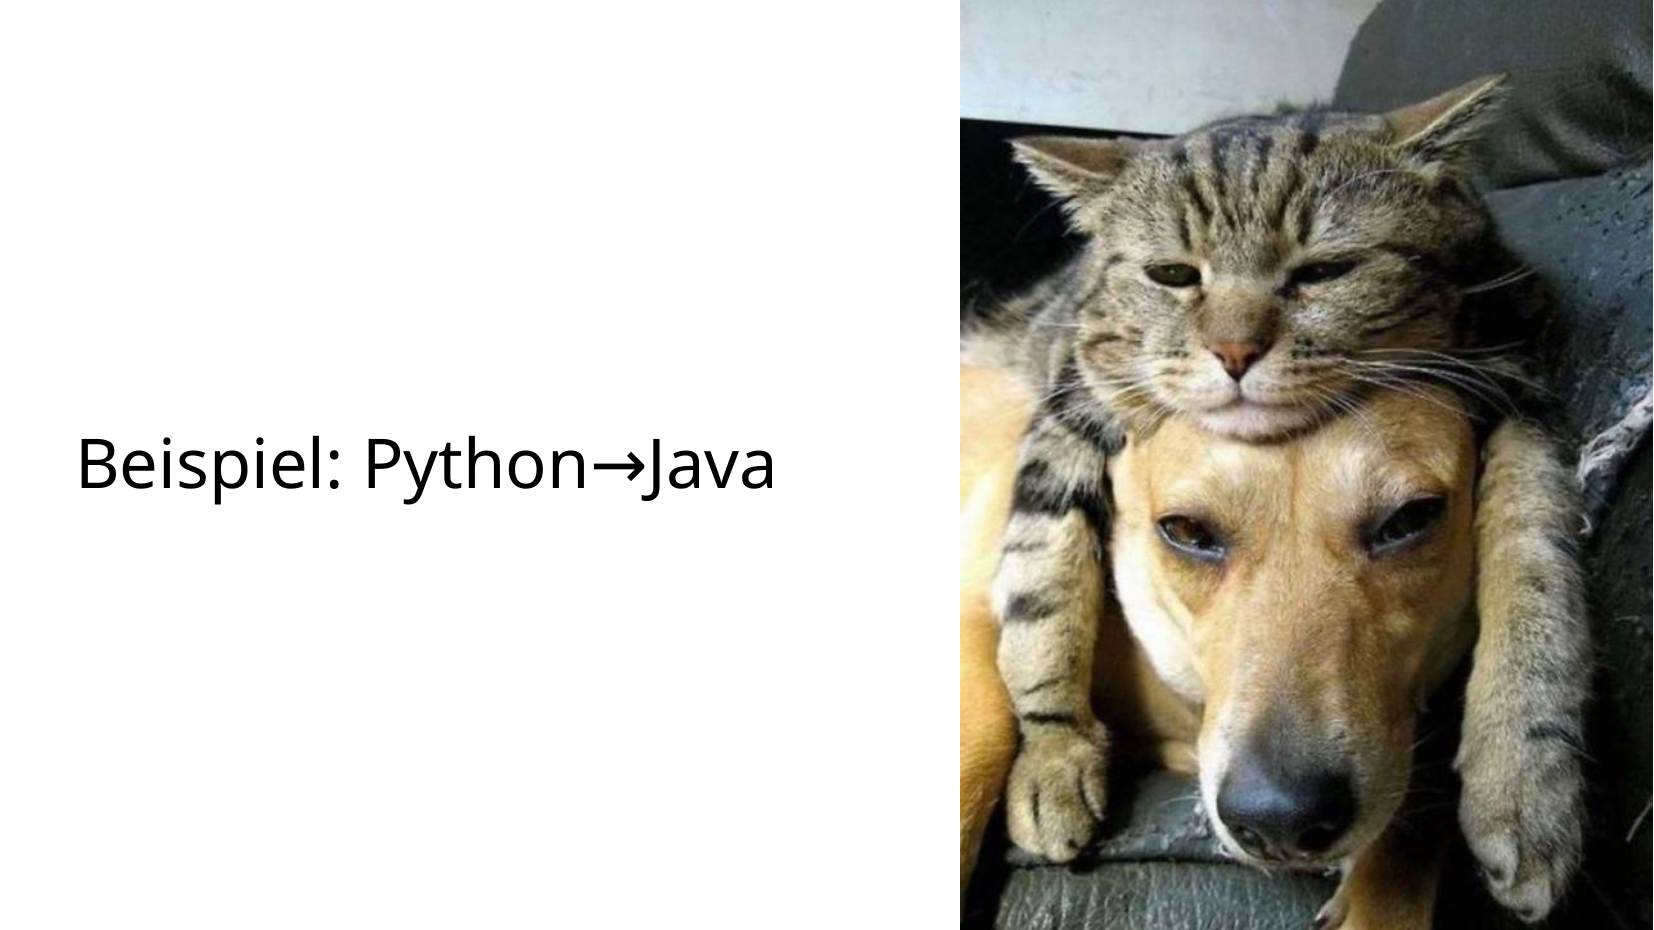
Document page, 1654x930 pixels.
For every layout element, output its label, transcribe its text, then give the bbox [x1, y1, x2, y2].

title Beispiel: Python→Java [75, 384, 960, 541]
picture [960, 0, 1653, 930]
